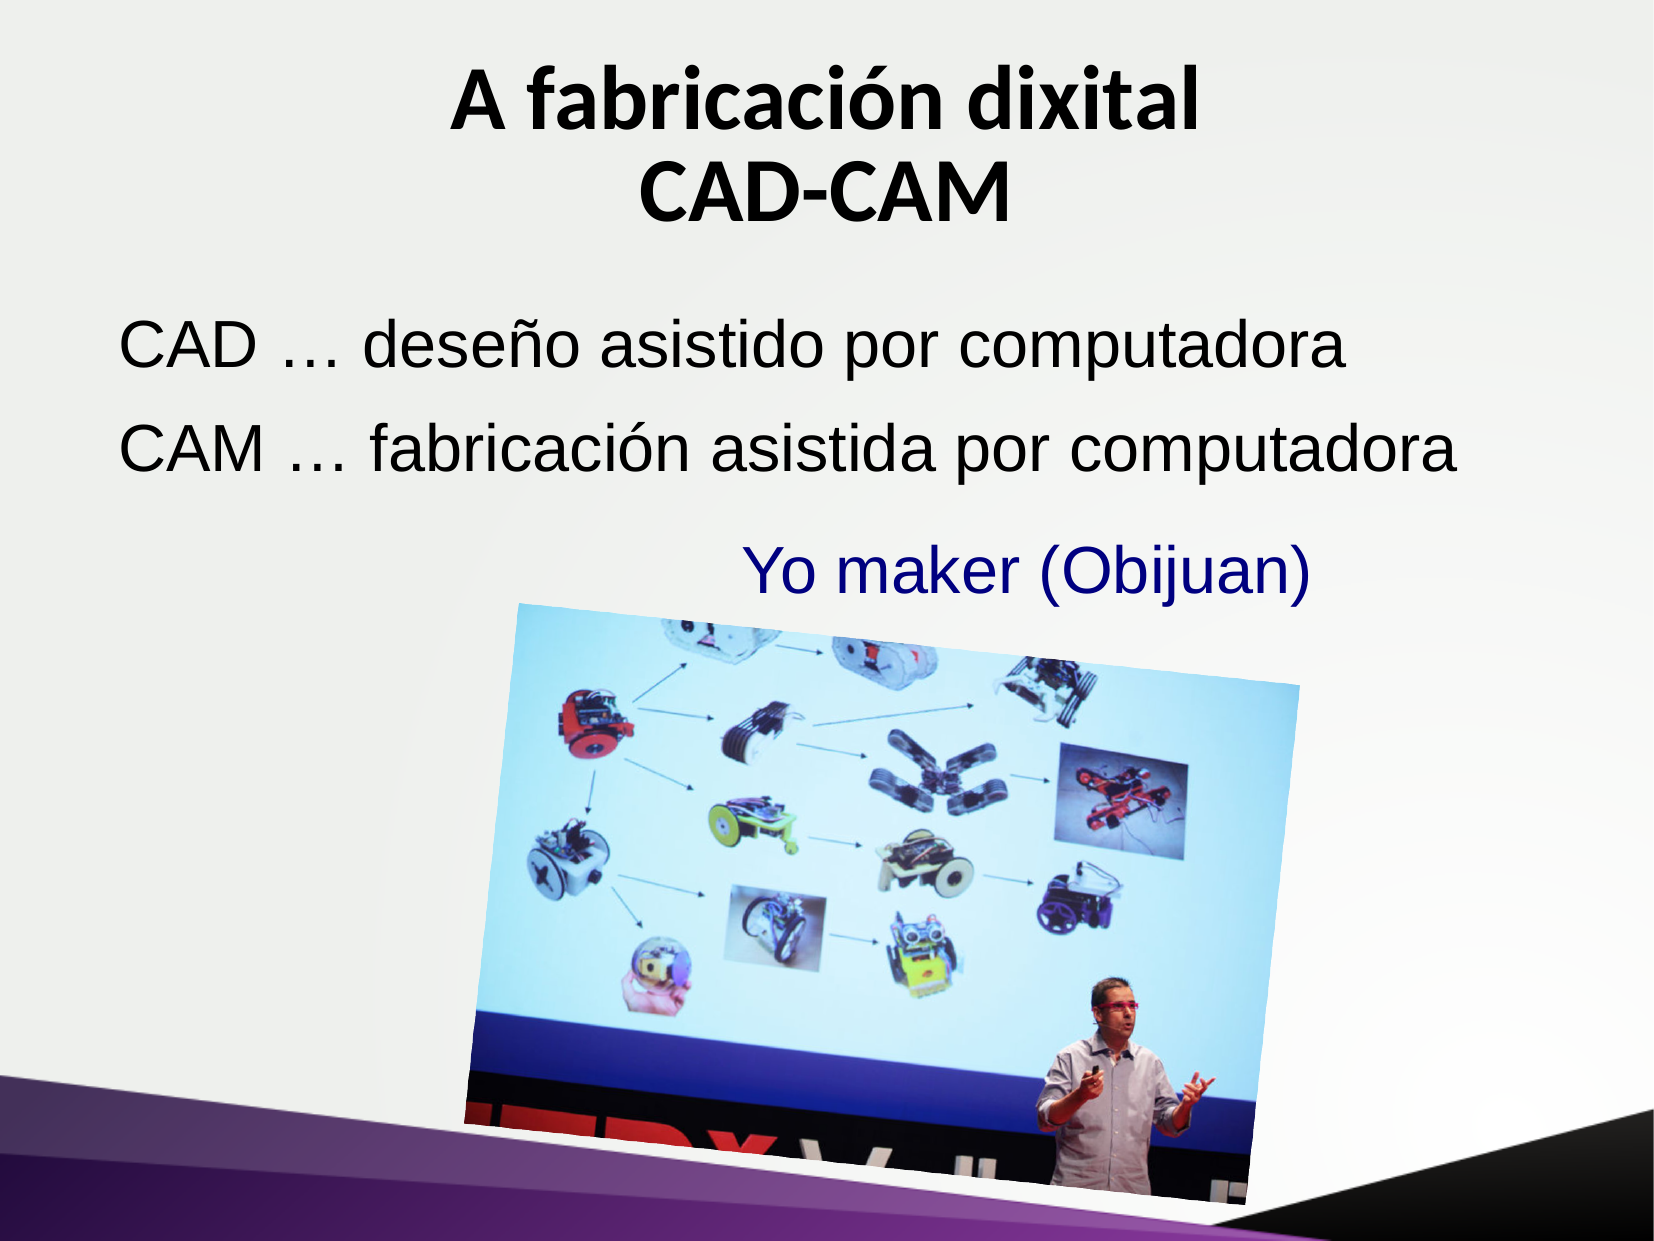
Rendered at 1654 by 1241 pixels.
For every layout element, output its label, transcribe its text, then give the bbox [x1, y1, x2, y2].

text_box Yo maker (Obijuan) [720, 525, 1335, 615]
title A fabricación dixital CAD-CAM [70, 45, 1583, 261]
picture [0, 0, 1654, 1241]
list CAD … deseño asistido por computadora CAM … fabricación asistida por computadora [47, 307, 1571, 497]
